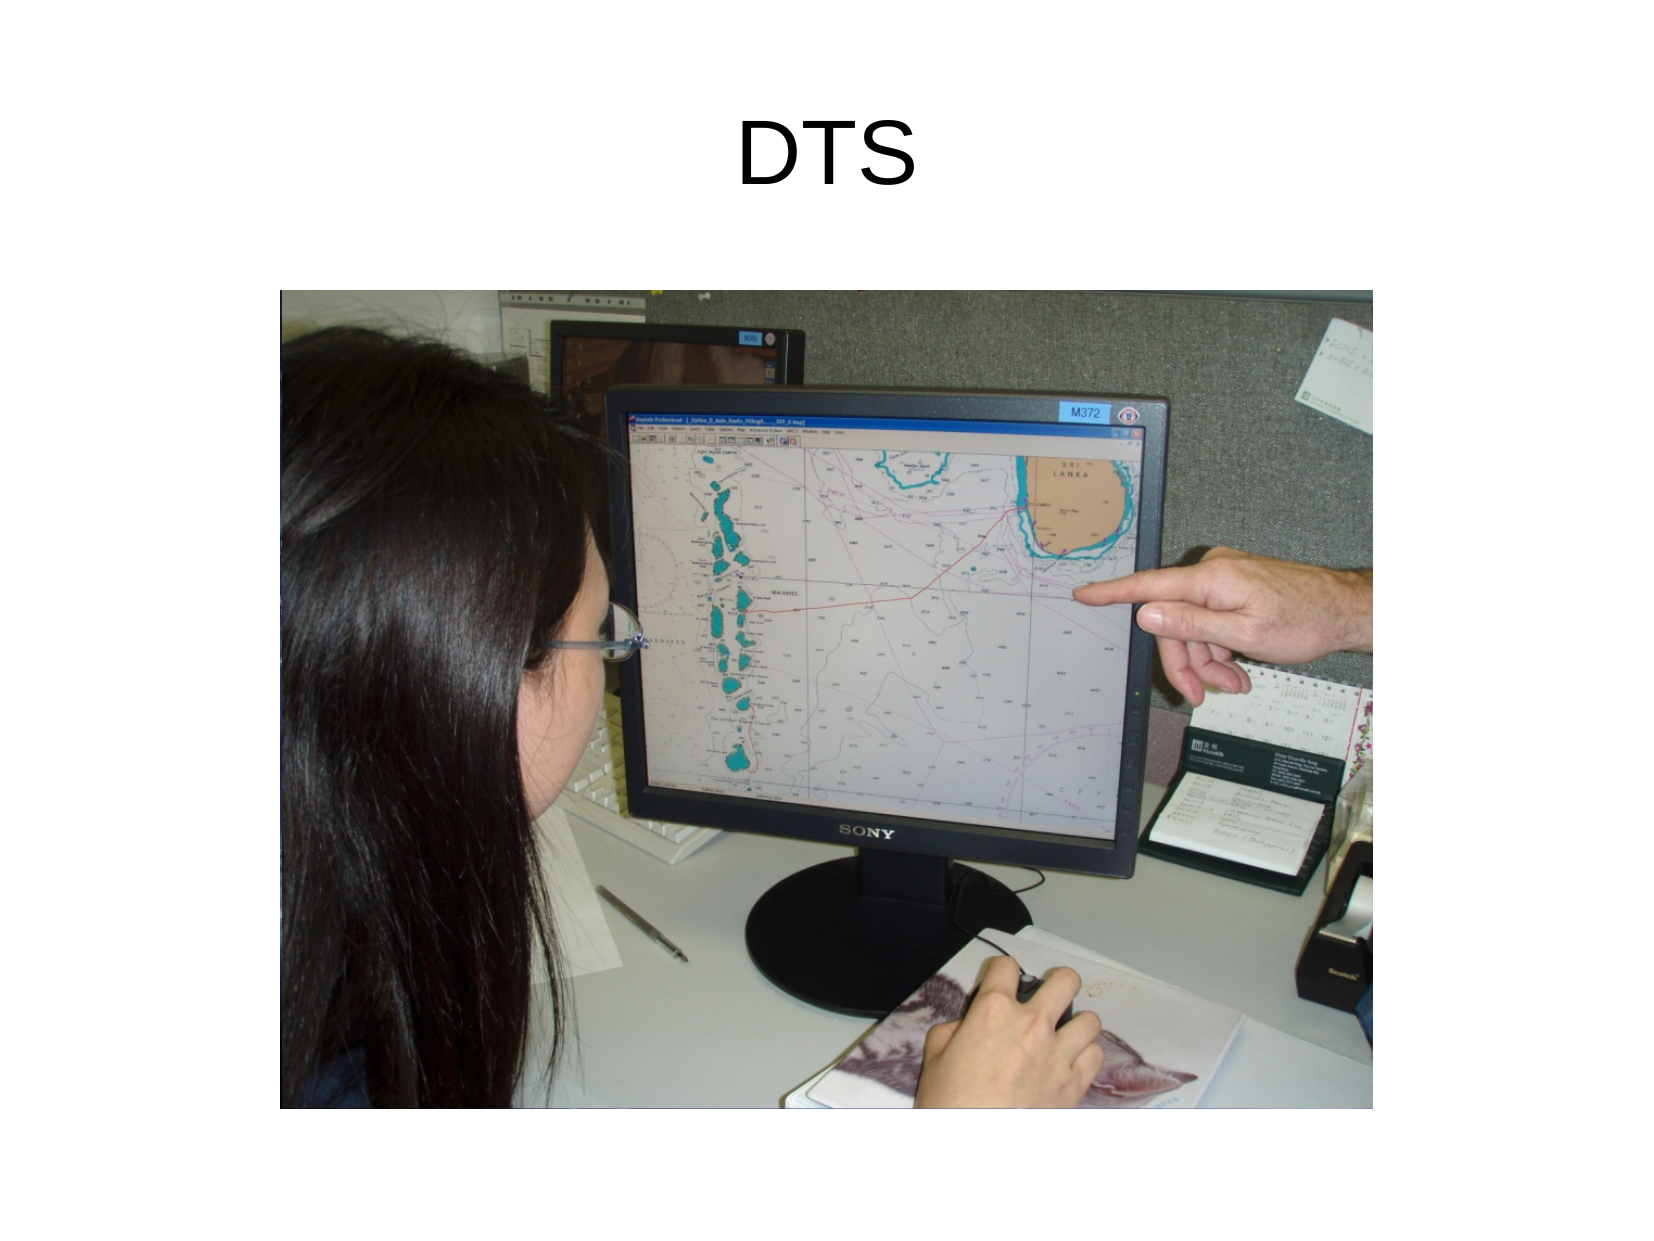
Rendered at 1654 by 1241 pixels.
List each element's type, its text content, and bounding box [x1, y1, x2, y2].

title DTS [82, 49, 1571, 257]
picture [280, 290, 1373, 1109]
